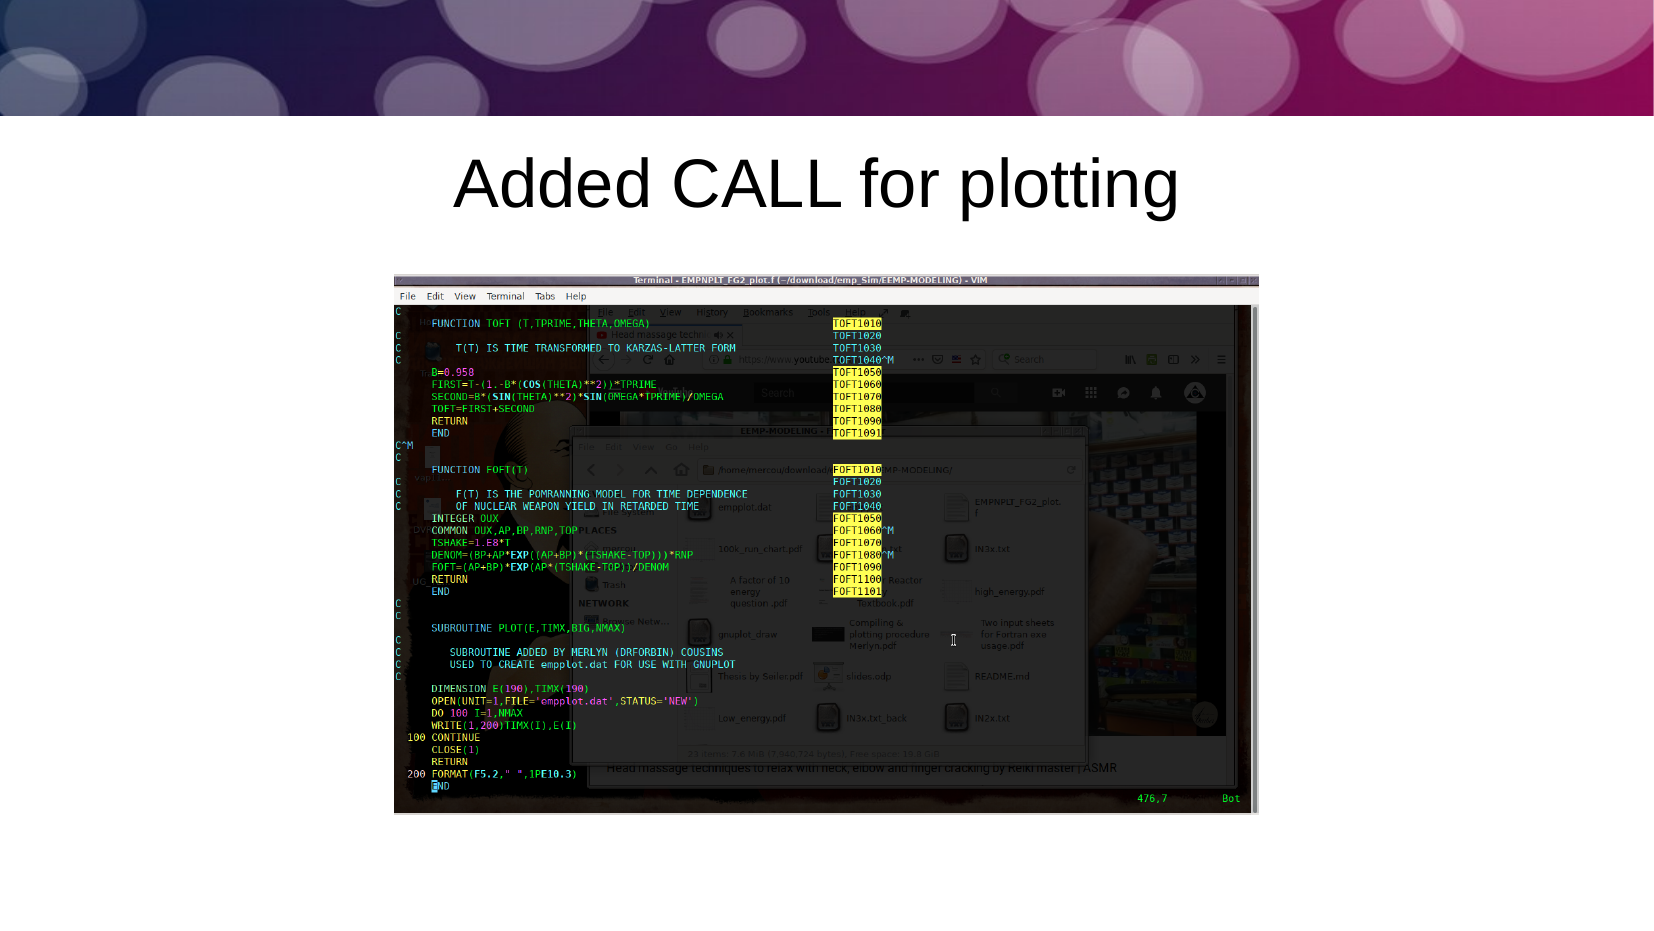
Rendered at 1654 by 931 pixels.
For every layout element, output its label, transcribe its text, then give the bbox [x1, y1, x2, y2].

picture [0, 0, 1654, 116]
picture [394, 274, 1259, 815]
title Added CALL for plotting [82, 119, 1571, 249]
